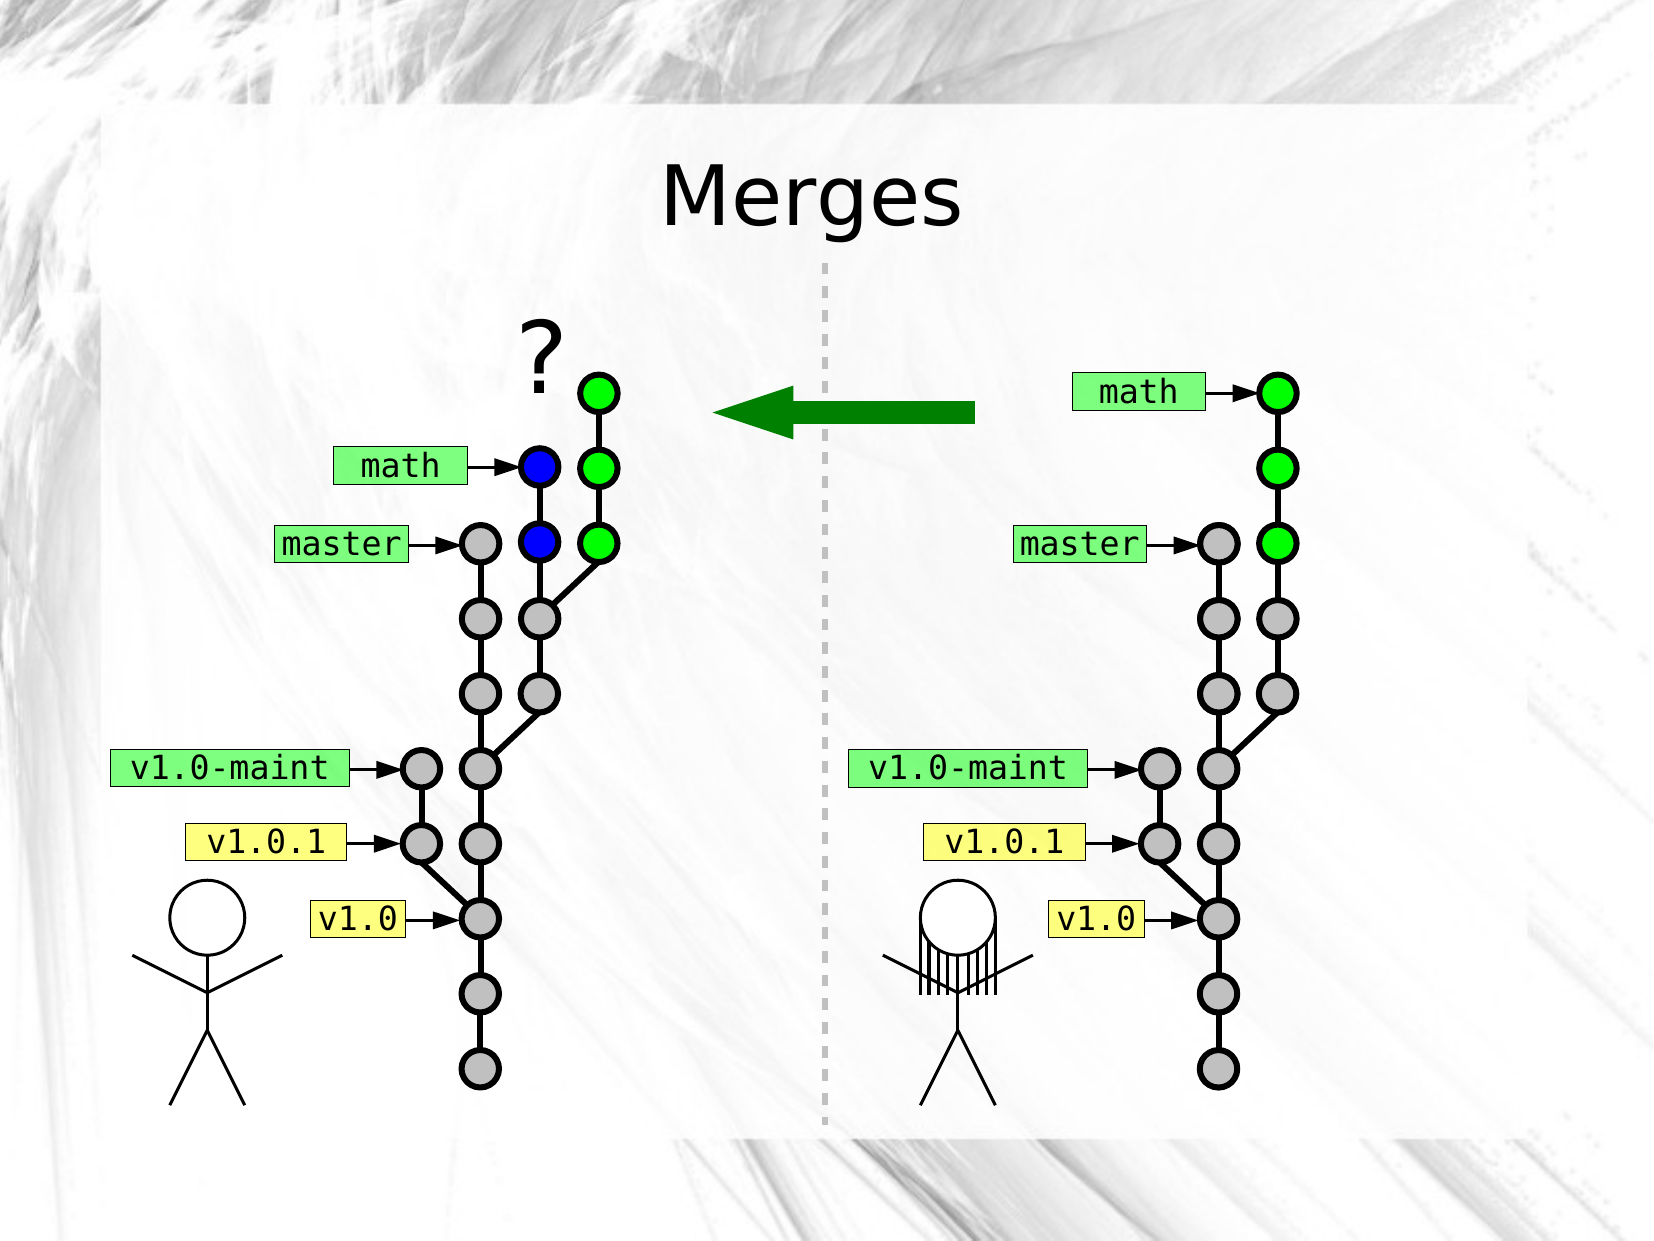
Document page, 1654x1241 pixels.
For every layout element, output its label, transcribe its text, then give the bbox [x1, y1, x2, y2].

text_box math [333, 446, 468, 485]
text_box [1199, 1050, 1238, 1088]
text_box [1199, 900, 1238, 938]
text_box master [388, 525, 409, 563]
text_box v1.0.1 [185, 823, 347, 861]
text_box [461, 525, 500, 563]
text_box [1200, 525, 1238, 563]
text_box [402, 825, 441, 863]
text_box [1200, 600, 1238, 638]
text_box ? [500, 293, 584, 425]
text_box [1140, 750, 1179, 788]
text_box [521, 448, 559, 486]
text_box [461, 900, 500, 938]
text_box [1199, 975, 1238, 1013]
text_box v1.0 [1048, 900, 1145, 938]
text_box [920, 880, 996, 956]
text_box [1199, 825, 1238, 863]
text_box [580, 449, 618, 487]
text_box [1199, 750, 1238, 788]
text_box [1200, 675, 1238, 713]
text_box [461, 825, 500, 863]
text_box [584, 374, 618, 412]
text_box [580, 524, 618, 562]
title Merges [118, 112, 1506, 281]
text_box [520, 523, 559, 561]
text_box [461, 1050, 500, 1088]
text_box v1.0-maint [848, 749, 1088, 788]
text_box [461, 675, 500, 713]
text_box v1.0-maint [110, 749, 350, 787]
text_box [1259, 524, 1297, 562]
text_box [1140, 825, 1179, 863]
text_box [461, 600, 500, 638]
text_box [520, 675, 559, 713]
text_box [1259, 374, 1297, 412]
text_box [461, 975, 500, 1013]
text_box master [1013, 525, 1147, 563]
text_box [1258, 675, 1297, 713]
text_box [402, 750, 441, 788]
text_box [1259, 600, 1297, 638]
text_box math [1072, 372, 1206, 411]
text_box v1.0 [310, 900, 406, 938]
text_box [461, 750, 500, 788]
text_box master [289, 525, 387, 563]
text_box [520, 600, 559, 638]
text_box [1259, 449, 1297, 487]
text_box v1.0.1 [923, 823, 1086, 861]
text_box master [274, 525, 306, 563]
picture [0, 0, 1654, 1241]
